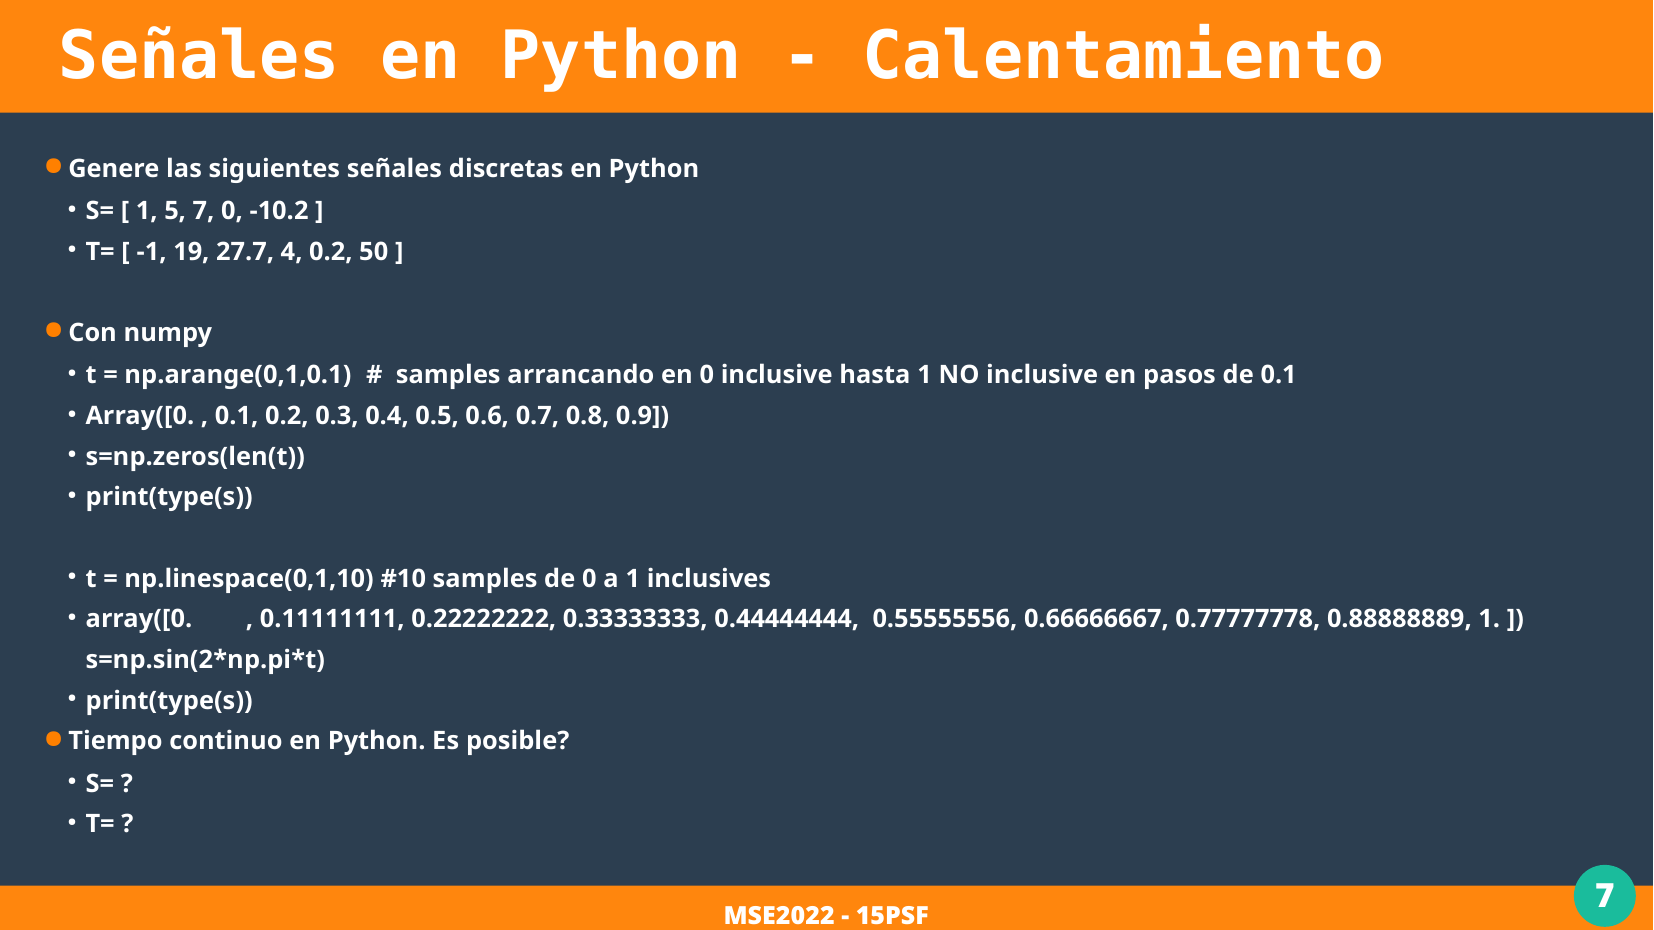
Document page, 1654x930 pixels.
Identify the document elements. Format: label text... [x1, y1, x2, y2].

title Señales en Python - Calentamiento [58, 16, 1594, 113]
list Genere las siguientes señales discretas en Python S= [ 1, 5, 7, 0, -10.2 ] T= [ -1, 19, 27.7, 4, 0.2, 50 ] Con numpy t = np.arange(0,1,0.1) # samples arrancando en 0 inclusive hasta 1 NO inclusive en pasos de 0.1 Array([0. , 0.1, 0.2, 0.3, 0.4, 0.5, 0.6, 0.7, 0.8, 0.9]) s=np.zeros(len(t)) print(type(s)) t = np.linespace(0,1,10) #10 samples de 0 a 1 inclusives array([0. , 0.11111111, 0.22222222, 0.33333333, 0.44444444, 0.55555556, 0.66666667, 0.77777778, 0.88888889, 1. ]) s=np.sin(2*np.pi*t) print(type(s)) Tiempo continuo en Python. Es posible? S= ? T= ? [37, 150, 1613, 863]
